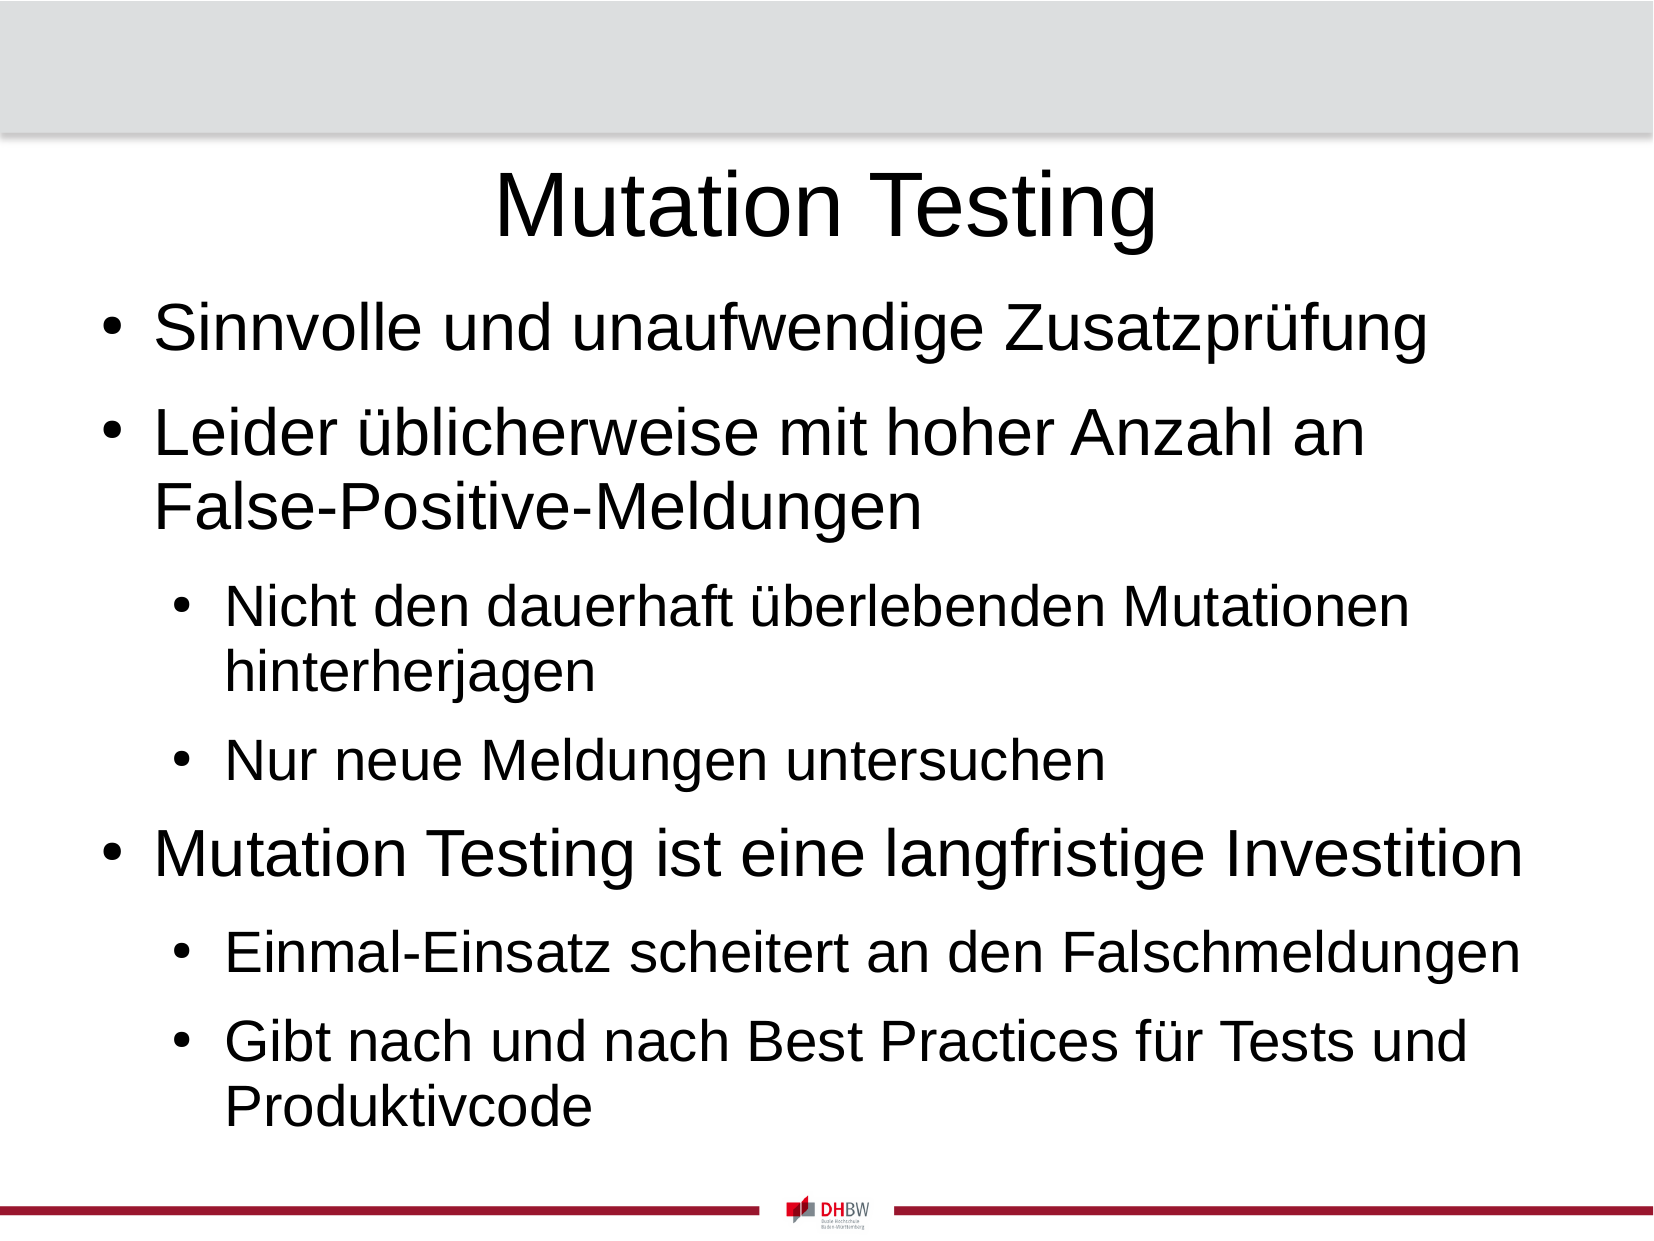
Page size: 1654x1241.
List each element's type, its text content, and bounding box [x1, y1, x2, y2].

picture [0, 1, 1654, 1237]
title Mutation Testing [82, 147, 1571, 257]
list Sinnvolle und unaufwendige Zusatzprüfung Leider üblicherweise mit hoher Anzahl an False-Positive-Meldungen Nicht den dauerhaft überlebenden Mutationen hinterherjagen Nur neue Meldungen untersuchen Mutation Testing ist eine langfristige Investition Einmal-Einsatz scheitert an den Falschmeldungen Gibt nach und nach Best Practices für Tests und Produktivcode [82, 290, 1571, 1139]
